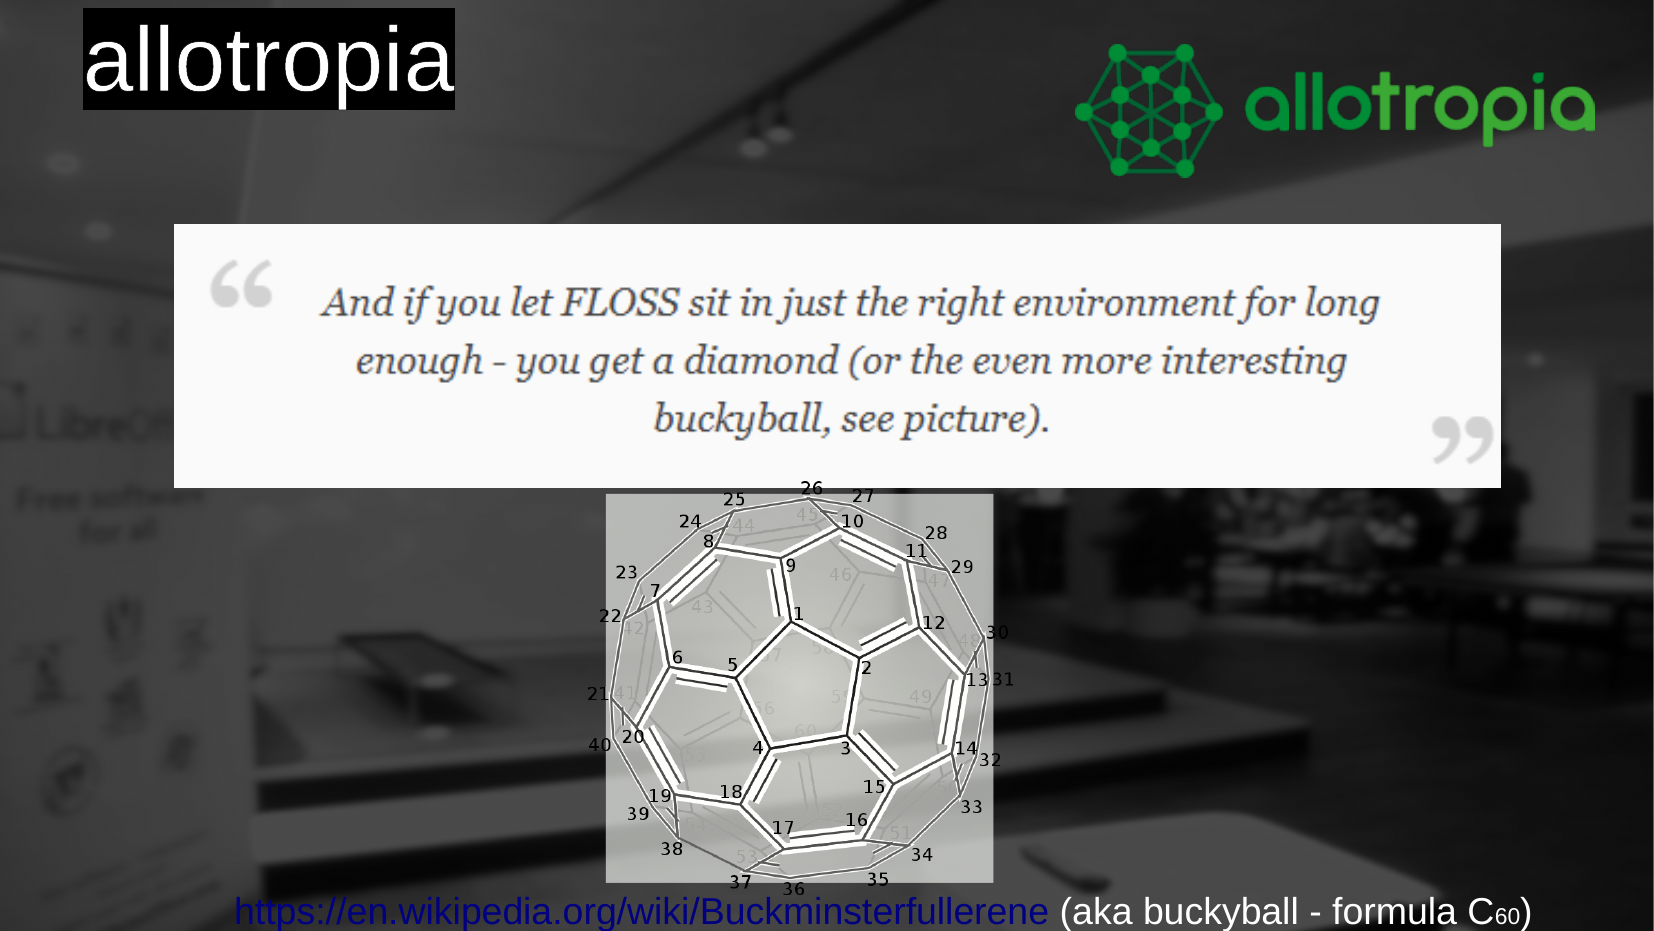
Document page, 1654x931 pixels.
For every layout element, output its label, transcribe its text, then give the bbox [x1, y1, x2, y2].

title allotropia [82, 0, 1235, 133]
picture [0, 0, 1654, 931]
text_box https://en.wikipedia.org/wiki/Buckminsterfullerene (aka buckyball - formula C60) [219, 883, 1548, 931]
